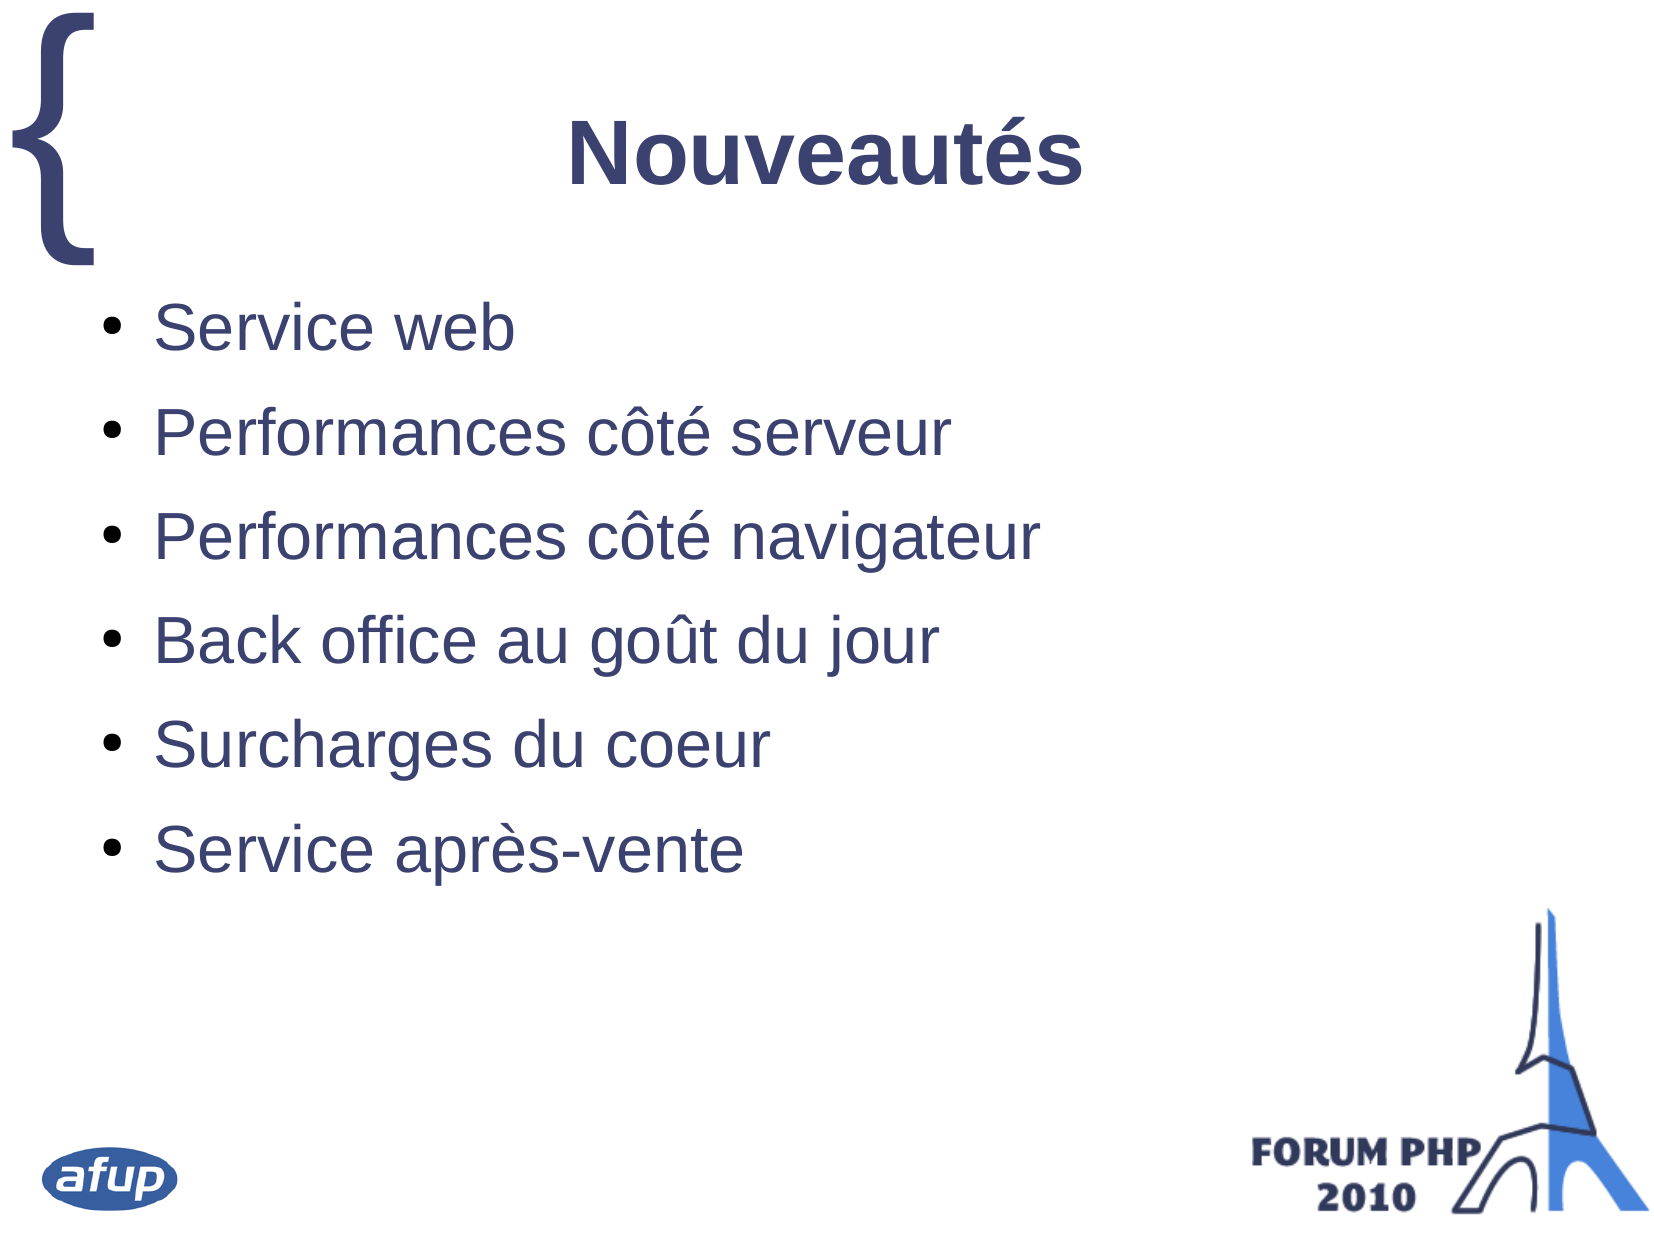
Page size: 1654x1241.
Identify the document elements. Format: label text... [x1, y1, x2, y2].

title Nouveautés [82, 49, 1571, 257]
picture [1240, 872, 1650, 1241]
list Service web Performances côté serveur Performances côté navigateur Back office au goût du jour Surcharges du coeur Service après-vente [82, 290, 1571, 1109]
picture [41, 1146, 178, 1211]
